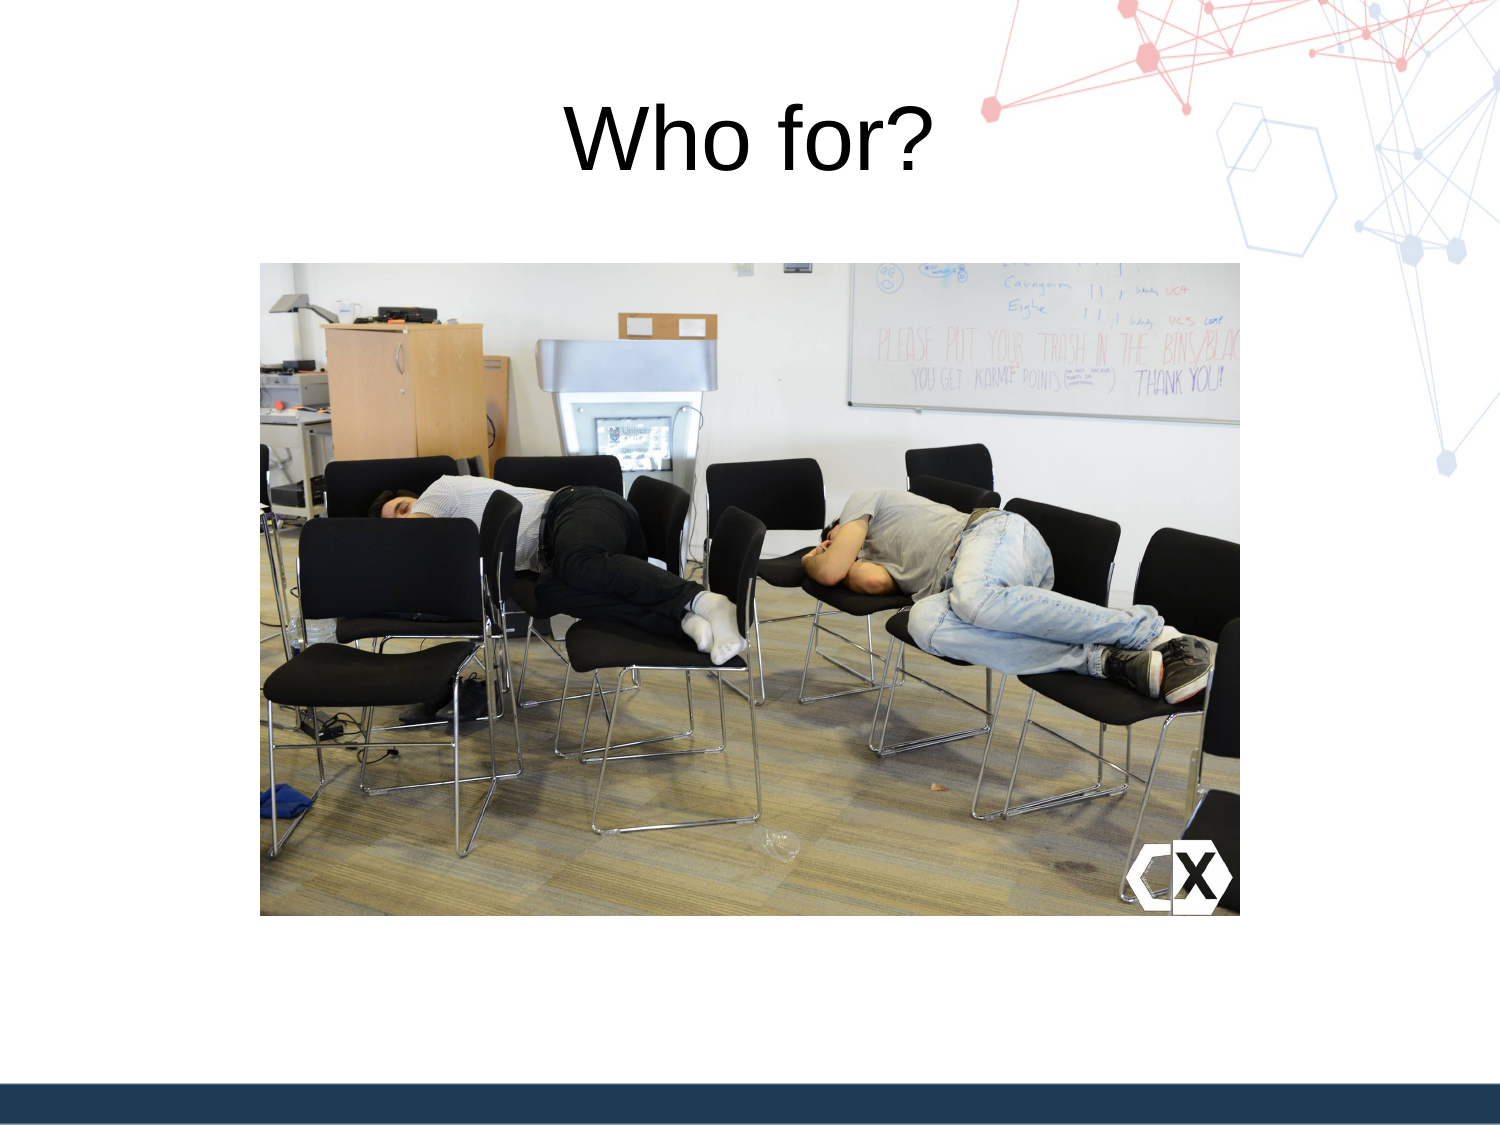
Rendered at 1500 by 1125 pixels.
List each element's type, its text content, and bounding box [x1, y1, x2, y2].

picture [0, 0, 1500, 1125]
title Who for? [75, 44, 1425, 233]
